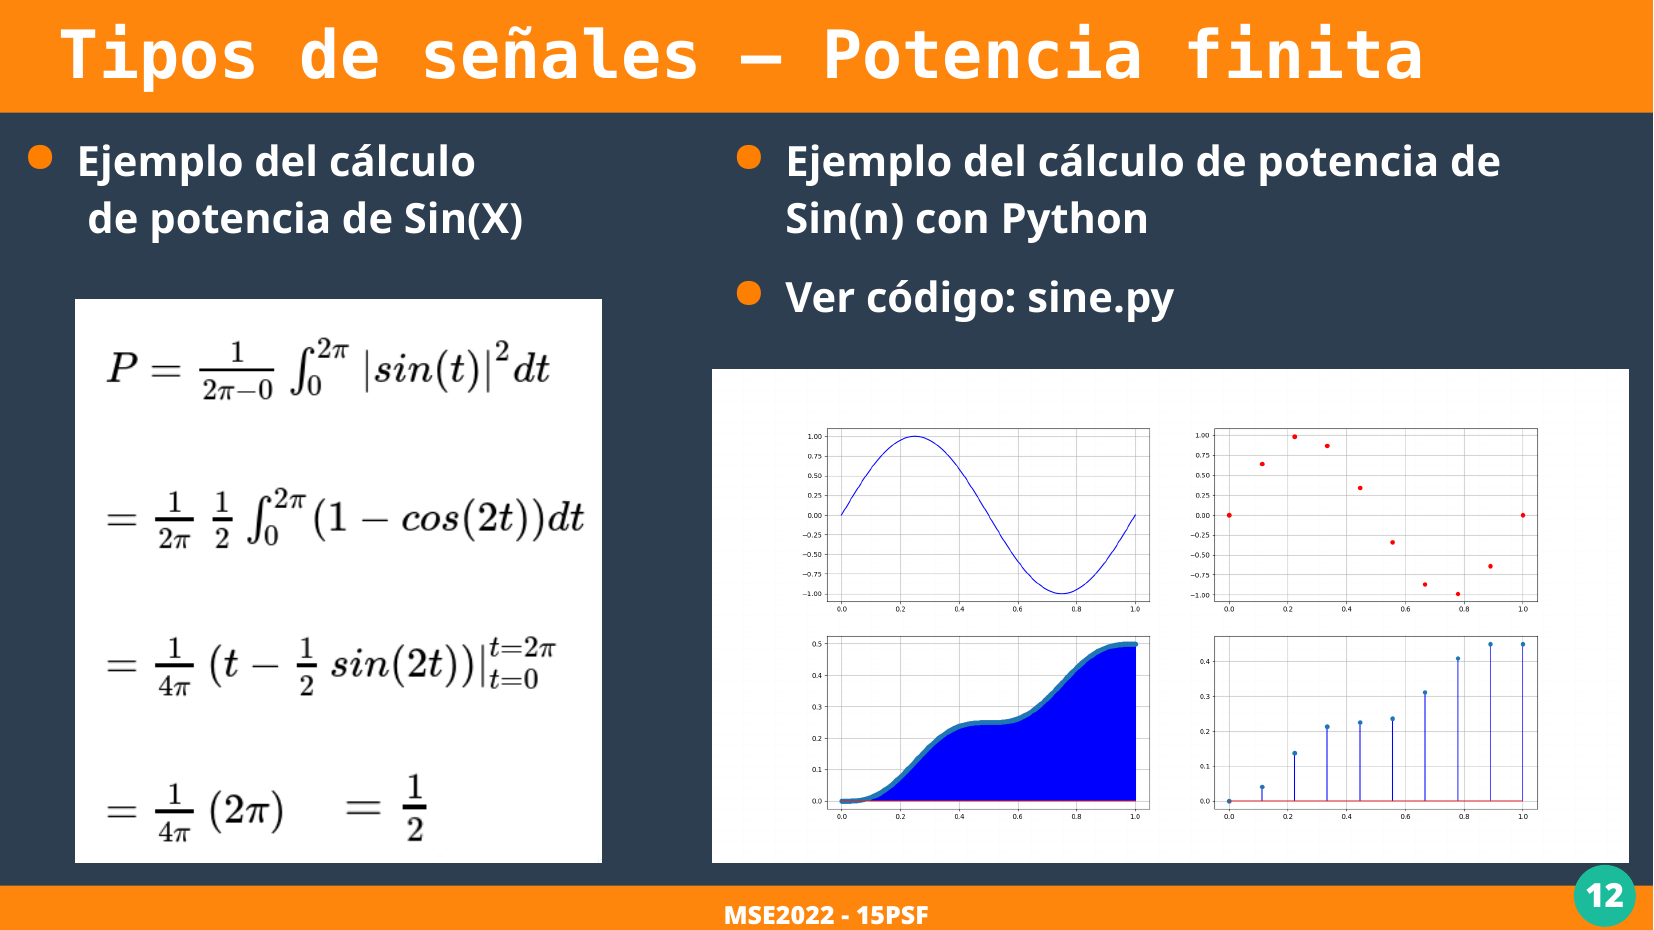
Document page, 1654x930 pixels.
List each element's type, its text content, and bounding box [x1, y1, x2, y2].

picture [712, 369, 1629, 863]
list Ejemplo del cálculo de potencia de Sin(n) con Python Ver código: sine.py [714, 131, 1613, 338]
title Tipos de señales – Potencia finita [58, 16, 1651, 113]
list Ejemplo del cálculo de potencia de Sin(X) [5, 131, 638, 301]
picture [75, 299, 602, 863]
